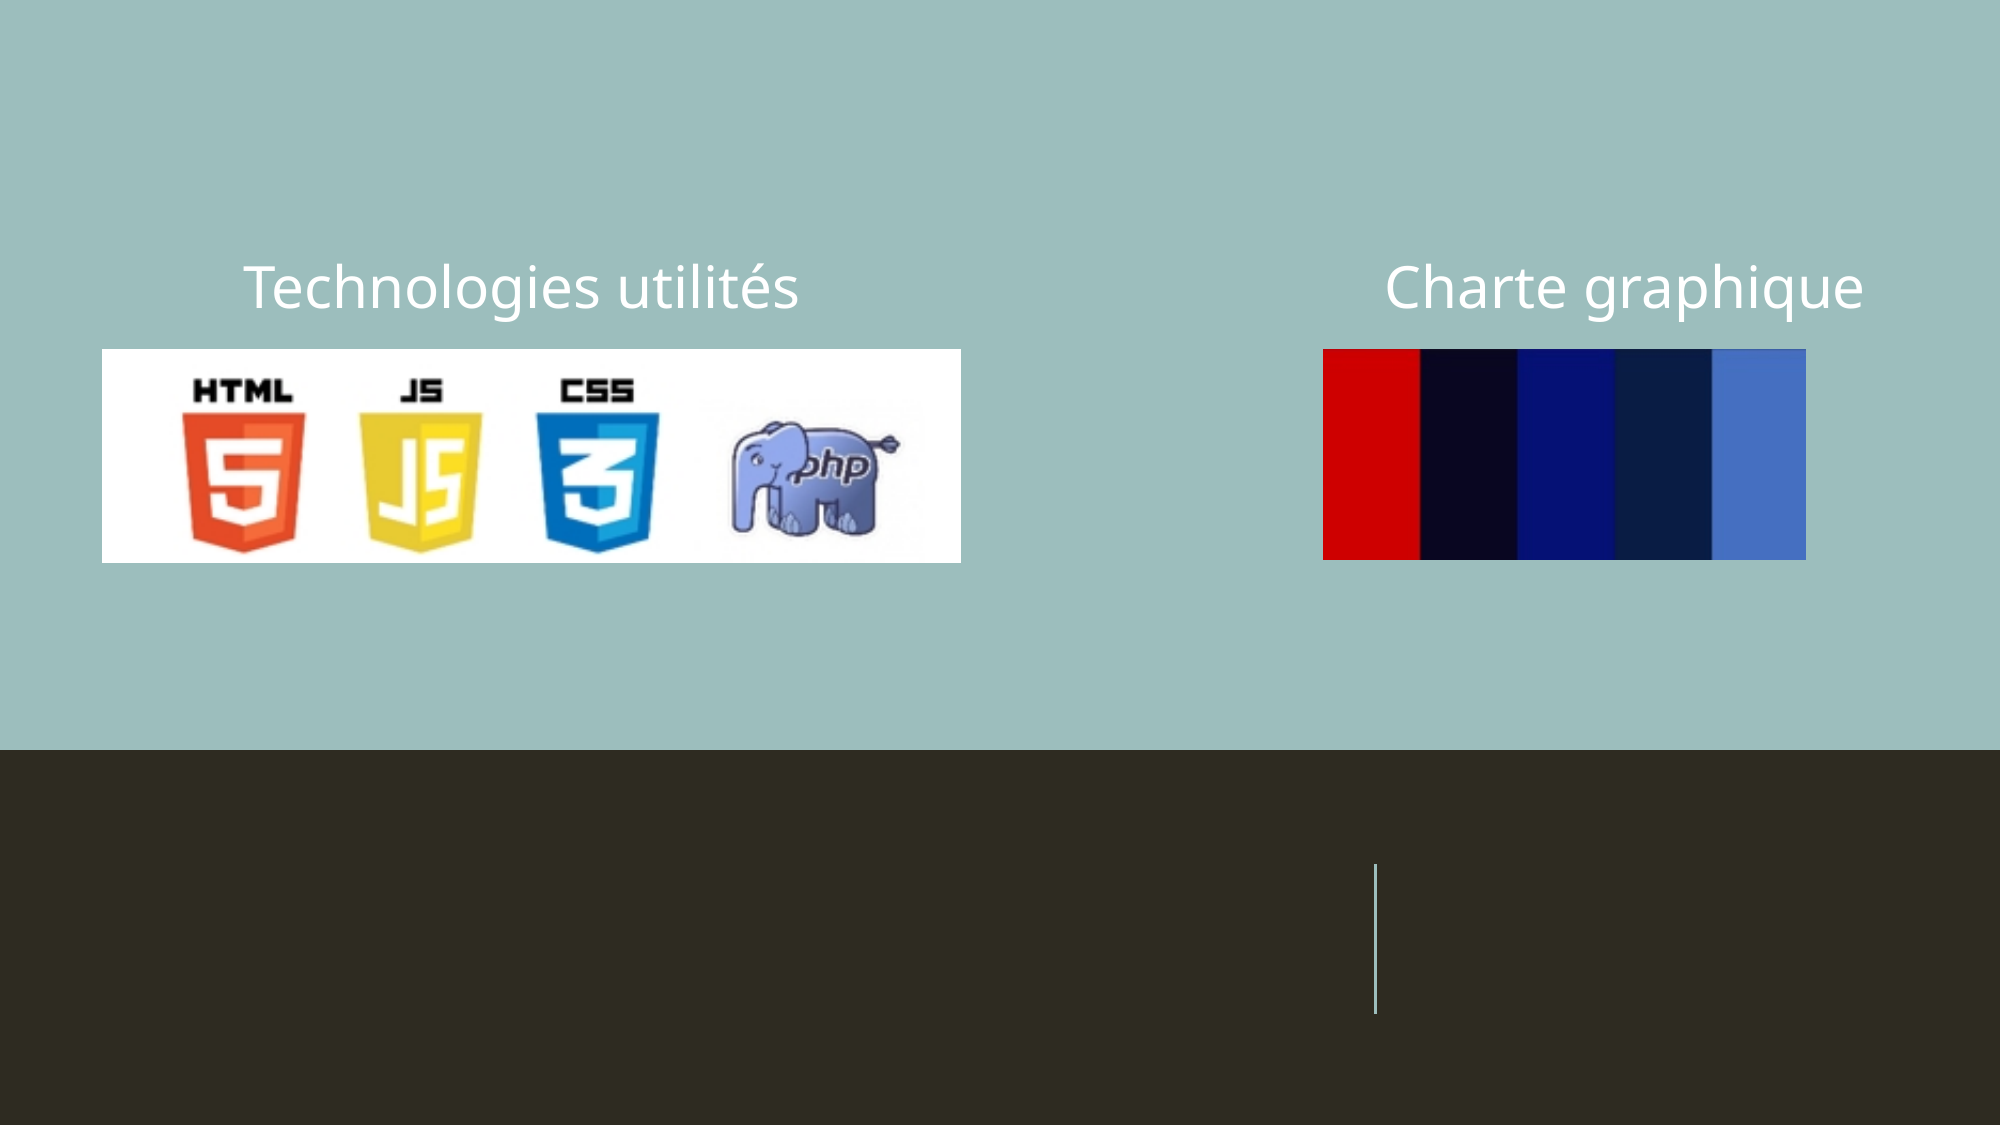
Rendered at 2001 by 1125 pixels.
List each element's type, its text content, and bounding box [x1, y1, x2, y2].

text_box Technologies utilités [228, 243, 835, 329]
picture [1323, 349, 1806, 560]
picture [102, 349, 961, 563]
text_box Charte graphique [1369, 243, 1922, 329]
